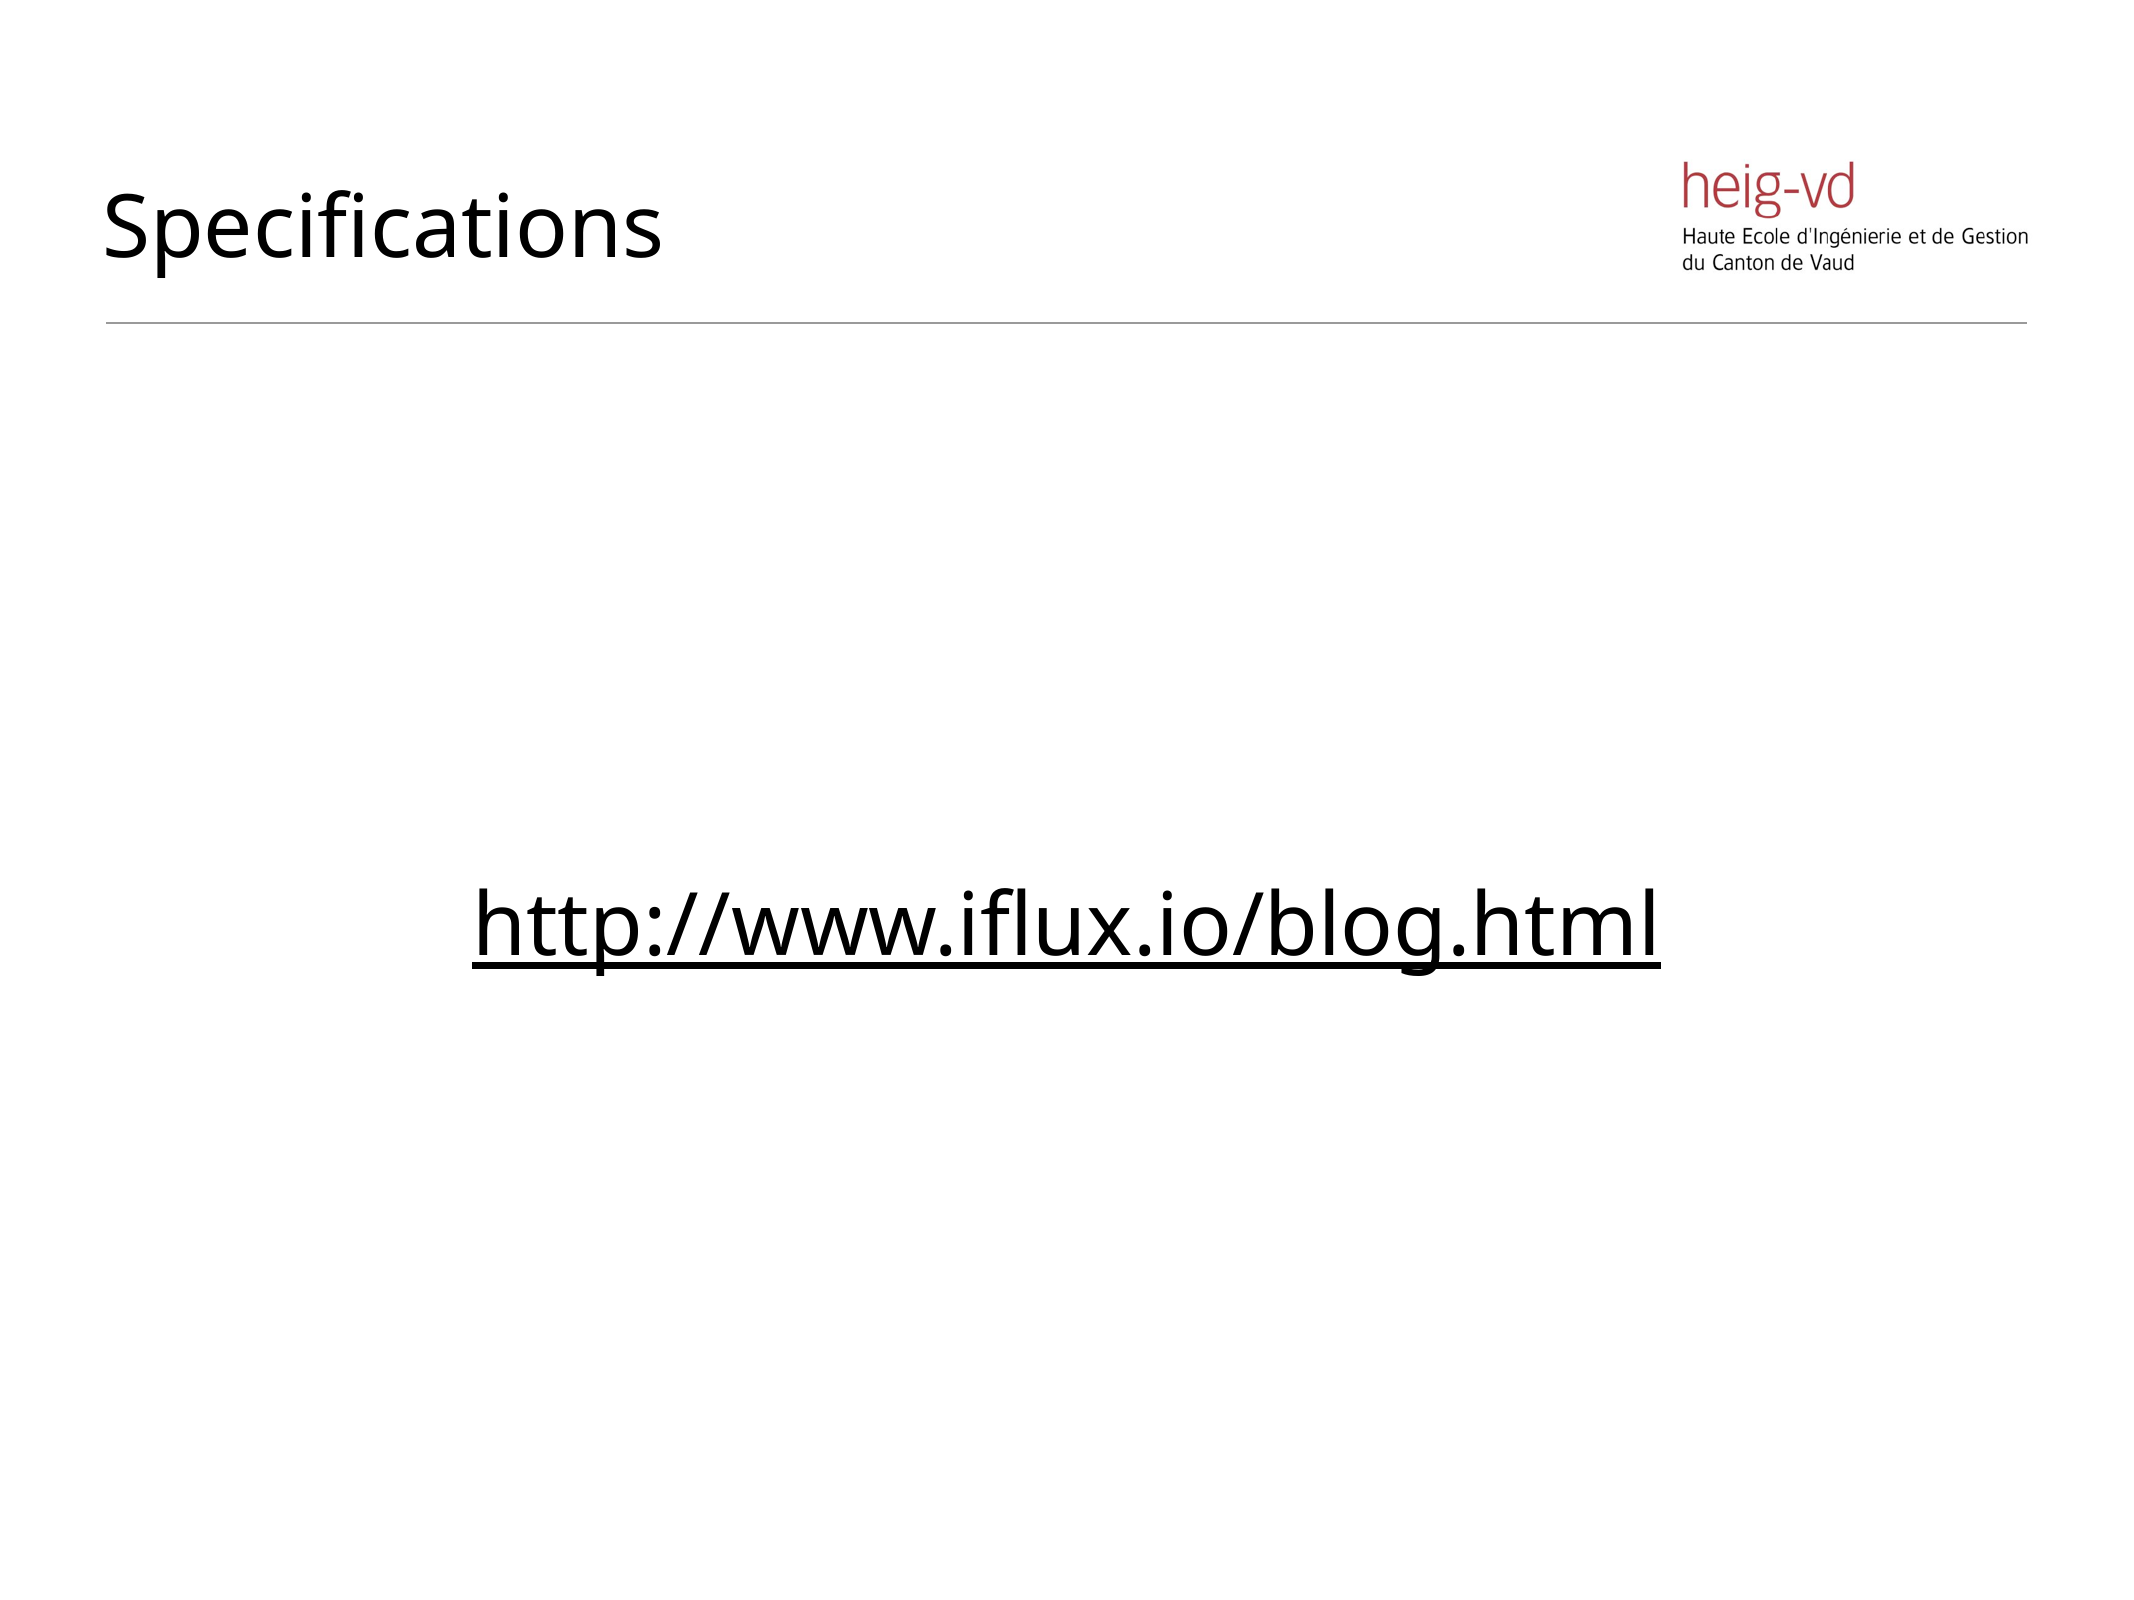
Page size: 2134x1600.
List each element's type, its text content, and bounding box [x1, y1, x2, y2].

title Specifications [93, 54, 2040, 284]
text_box http://www.iflux.io/blog.html [463, 859, 1670, 982]
